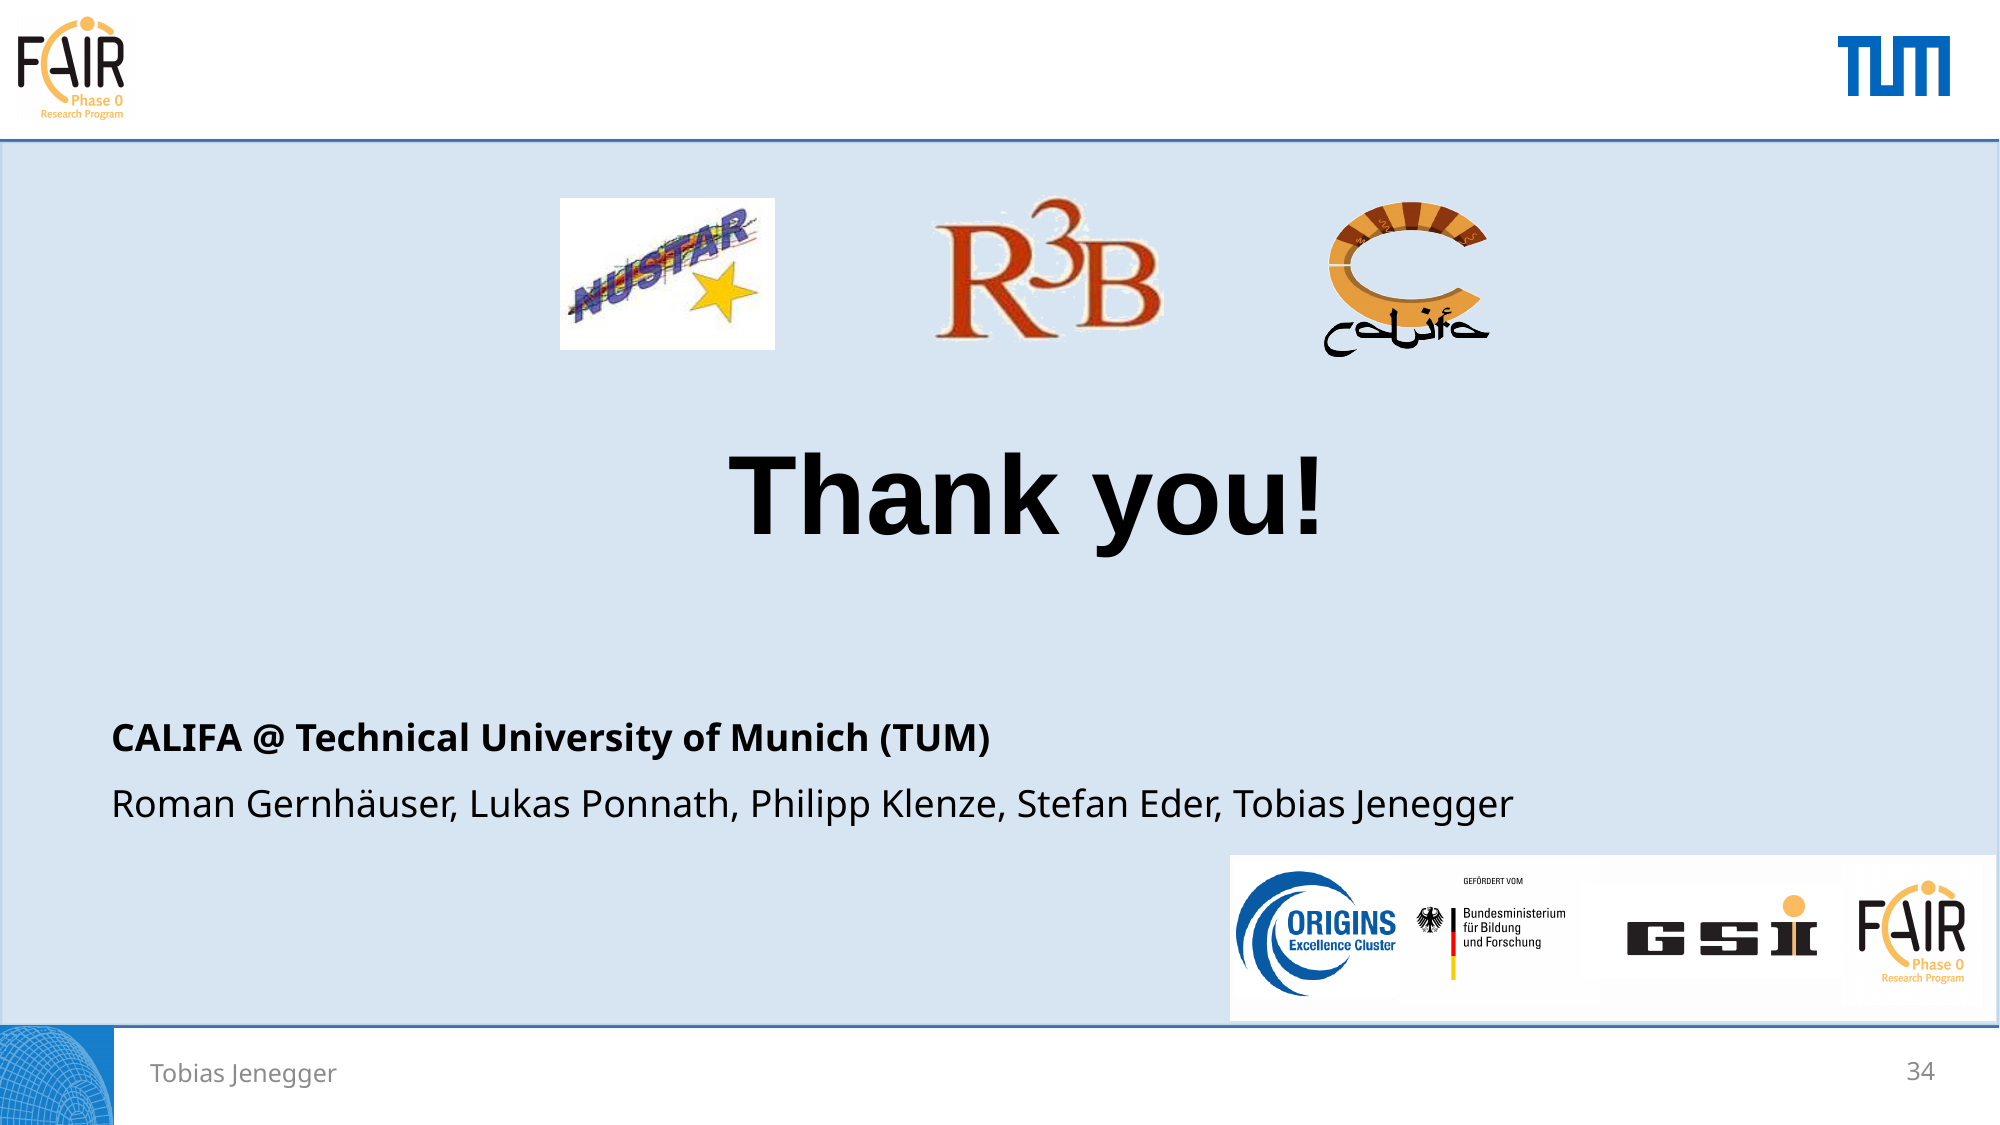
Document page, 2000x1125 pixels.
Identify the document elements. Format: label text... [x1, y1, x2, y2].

picture [15, 15, 142, 120]
picture [931, 194, 1164, 343]
picture [1838, 36, 1950, 96]
picture [0, 1025, 114, 1125]
picture [1234, 860, 1983, 1006]
picture [1321, 198, 1494, 362]
text_box [1230, 855, 1996, 1021]
list CALIFA @ Technical University of Munich (TUM) Roman Gernhäuser, Lukas Ponnath, Philipp Klenze, Stefan Eder, Tobias Jenegger [96, 113, 1909, 990]
text_box Thank you! [714, 425, 1411, 860]
picture [560, 198, 775, 350]
